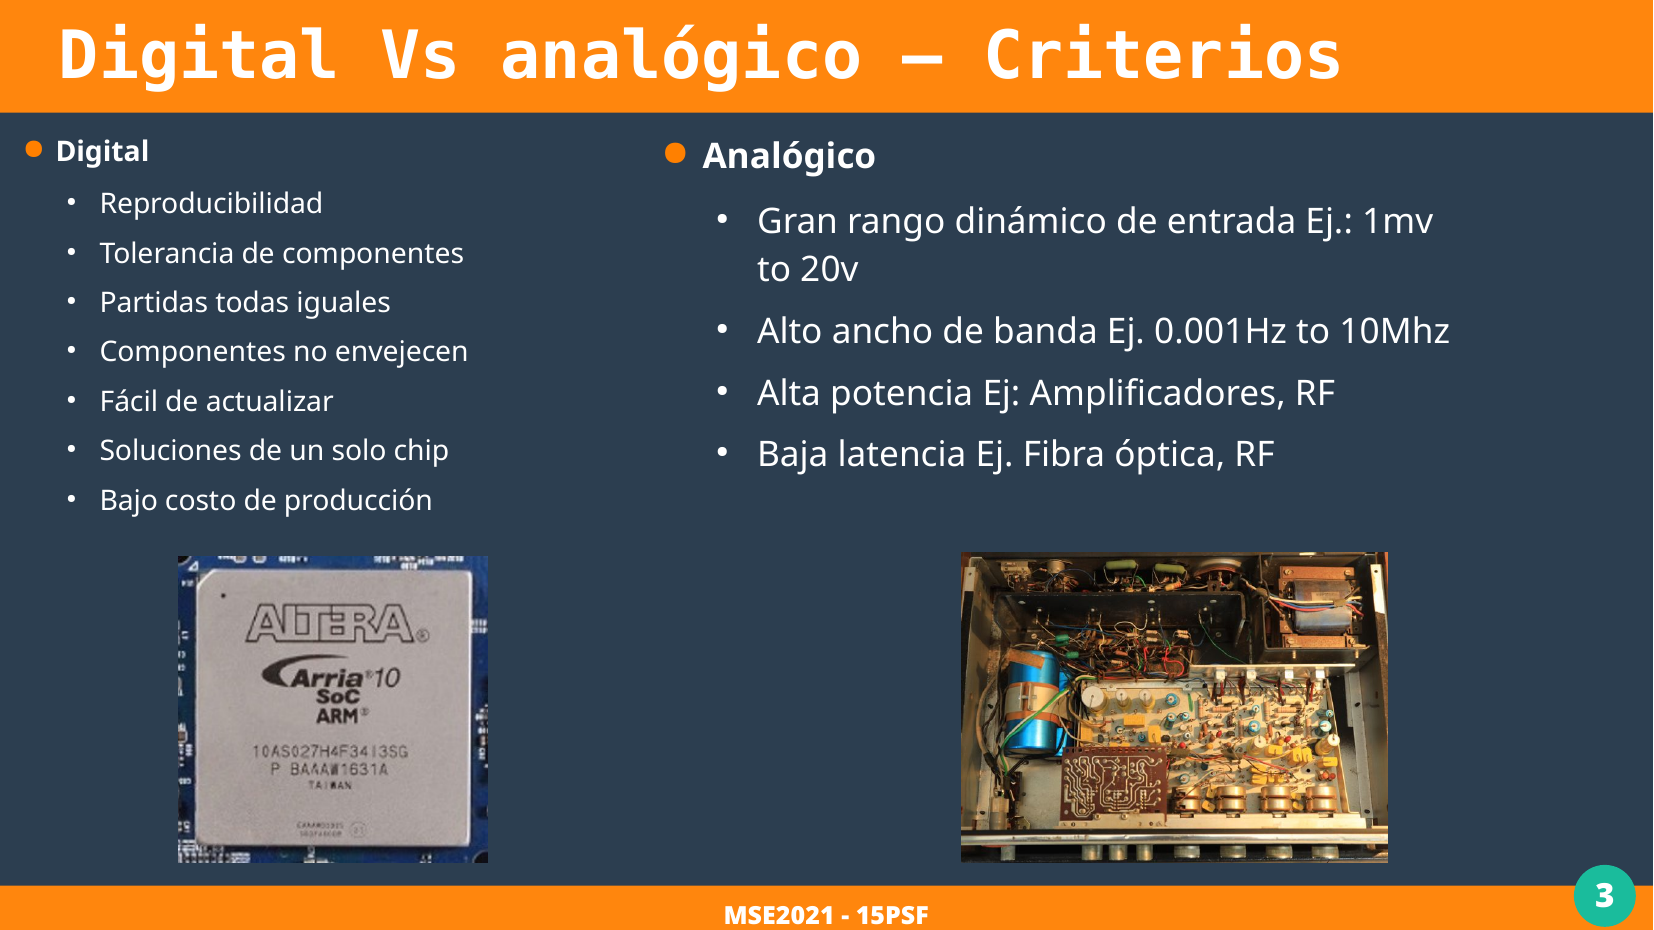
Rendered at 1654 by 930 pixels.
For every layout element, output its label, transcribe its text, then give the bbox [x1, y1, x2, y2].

picture [961, 552, 1388, 863]
list Digital Reproducibilidad Tolerancia de componentes Partidas todas iguales Componentes no envejecen Fácil de actualizar Soluciones de un solo chip Bajo costo de producción [11, 131, 647, 526]
list Analógico Gran rango dinámico de entrada Ej.: 1mv to 20v Alto ancho de banda Ej. 0.001Hz to 10Mhz Alta potencia Ej: Amplificadores, RF Baja latencia Ej. Fibra óptica, RF [647, 131, 1462, 526]
title Digital Vs analógico – Criterios [58, 16, 1594, 113]
picture [178, 556, 488, 863]
